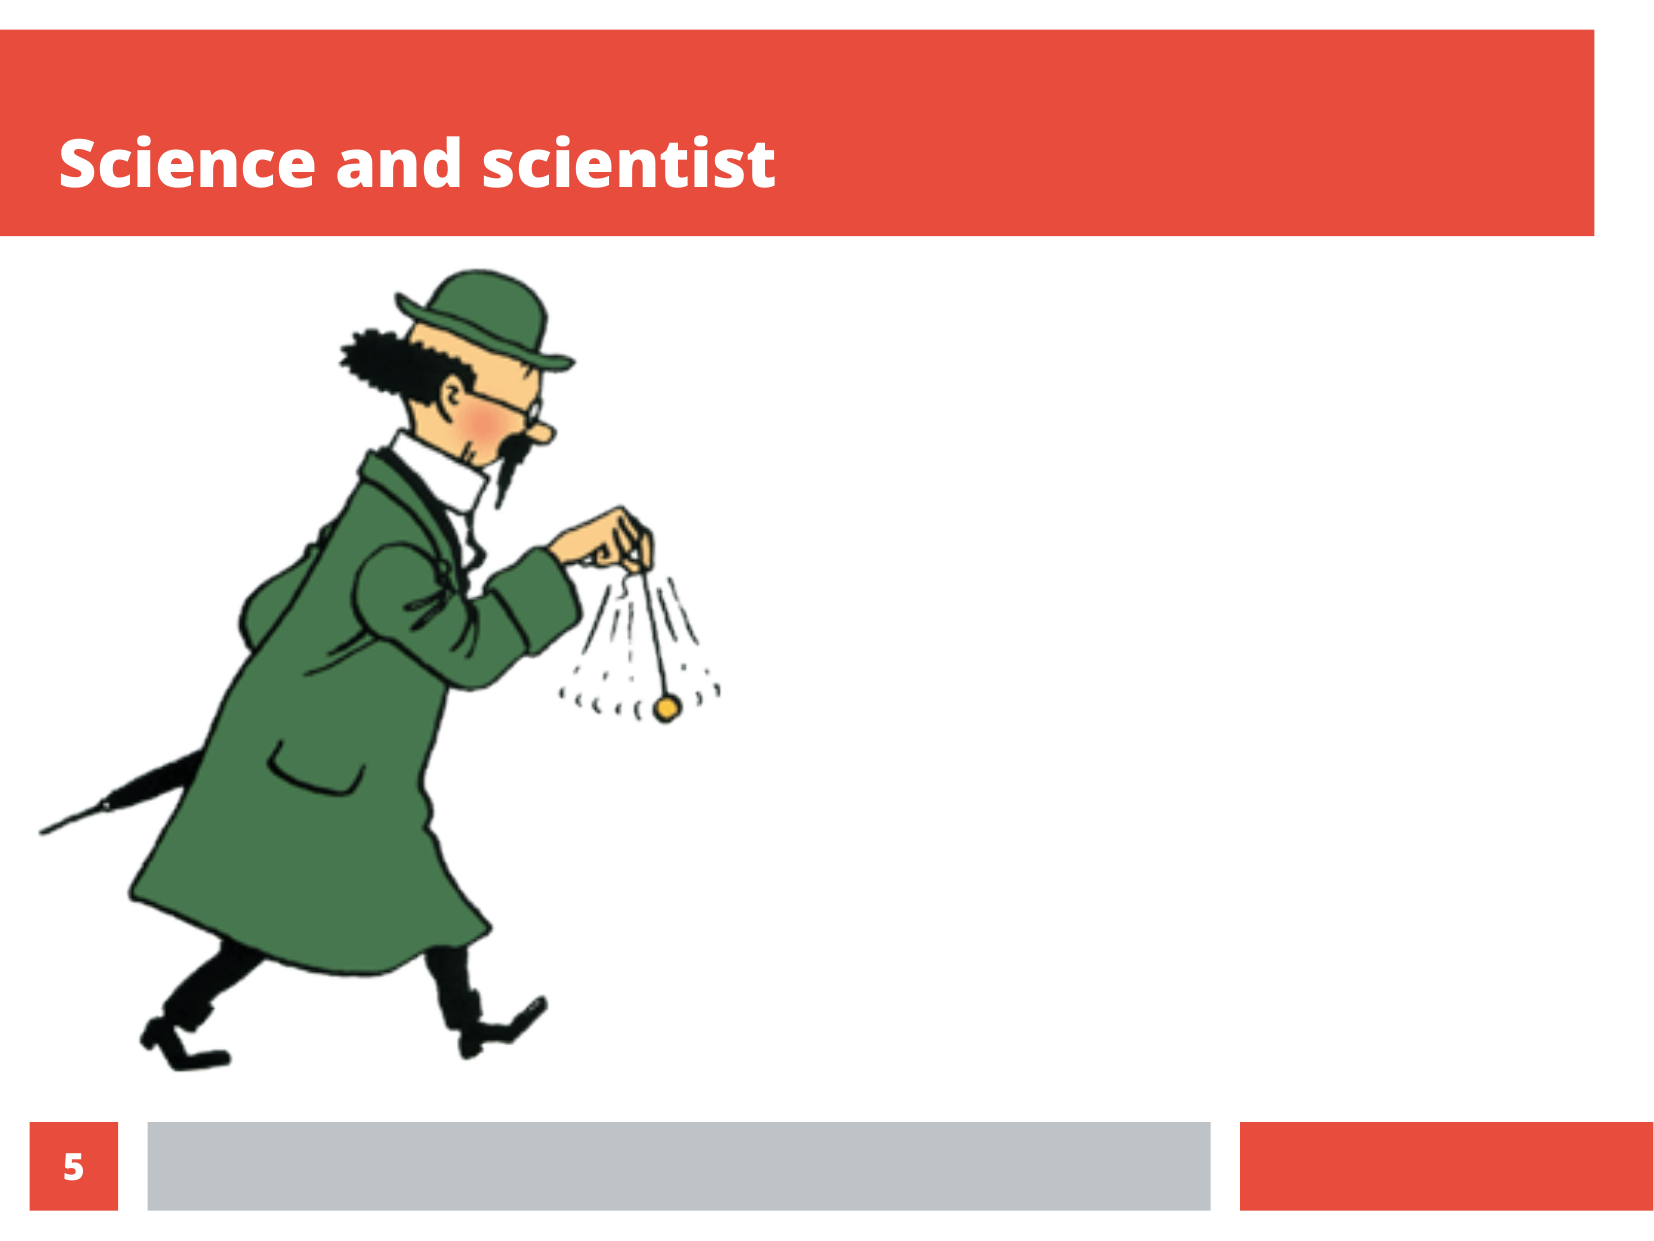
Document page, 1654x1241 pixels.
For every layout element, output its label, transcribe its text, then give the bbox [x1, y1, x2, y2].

picture [30, 254, 731, 1111]
title Science and scientist [59, 59, 1595, 207]
